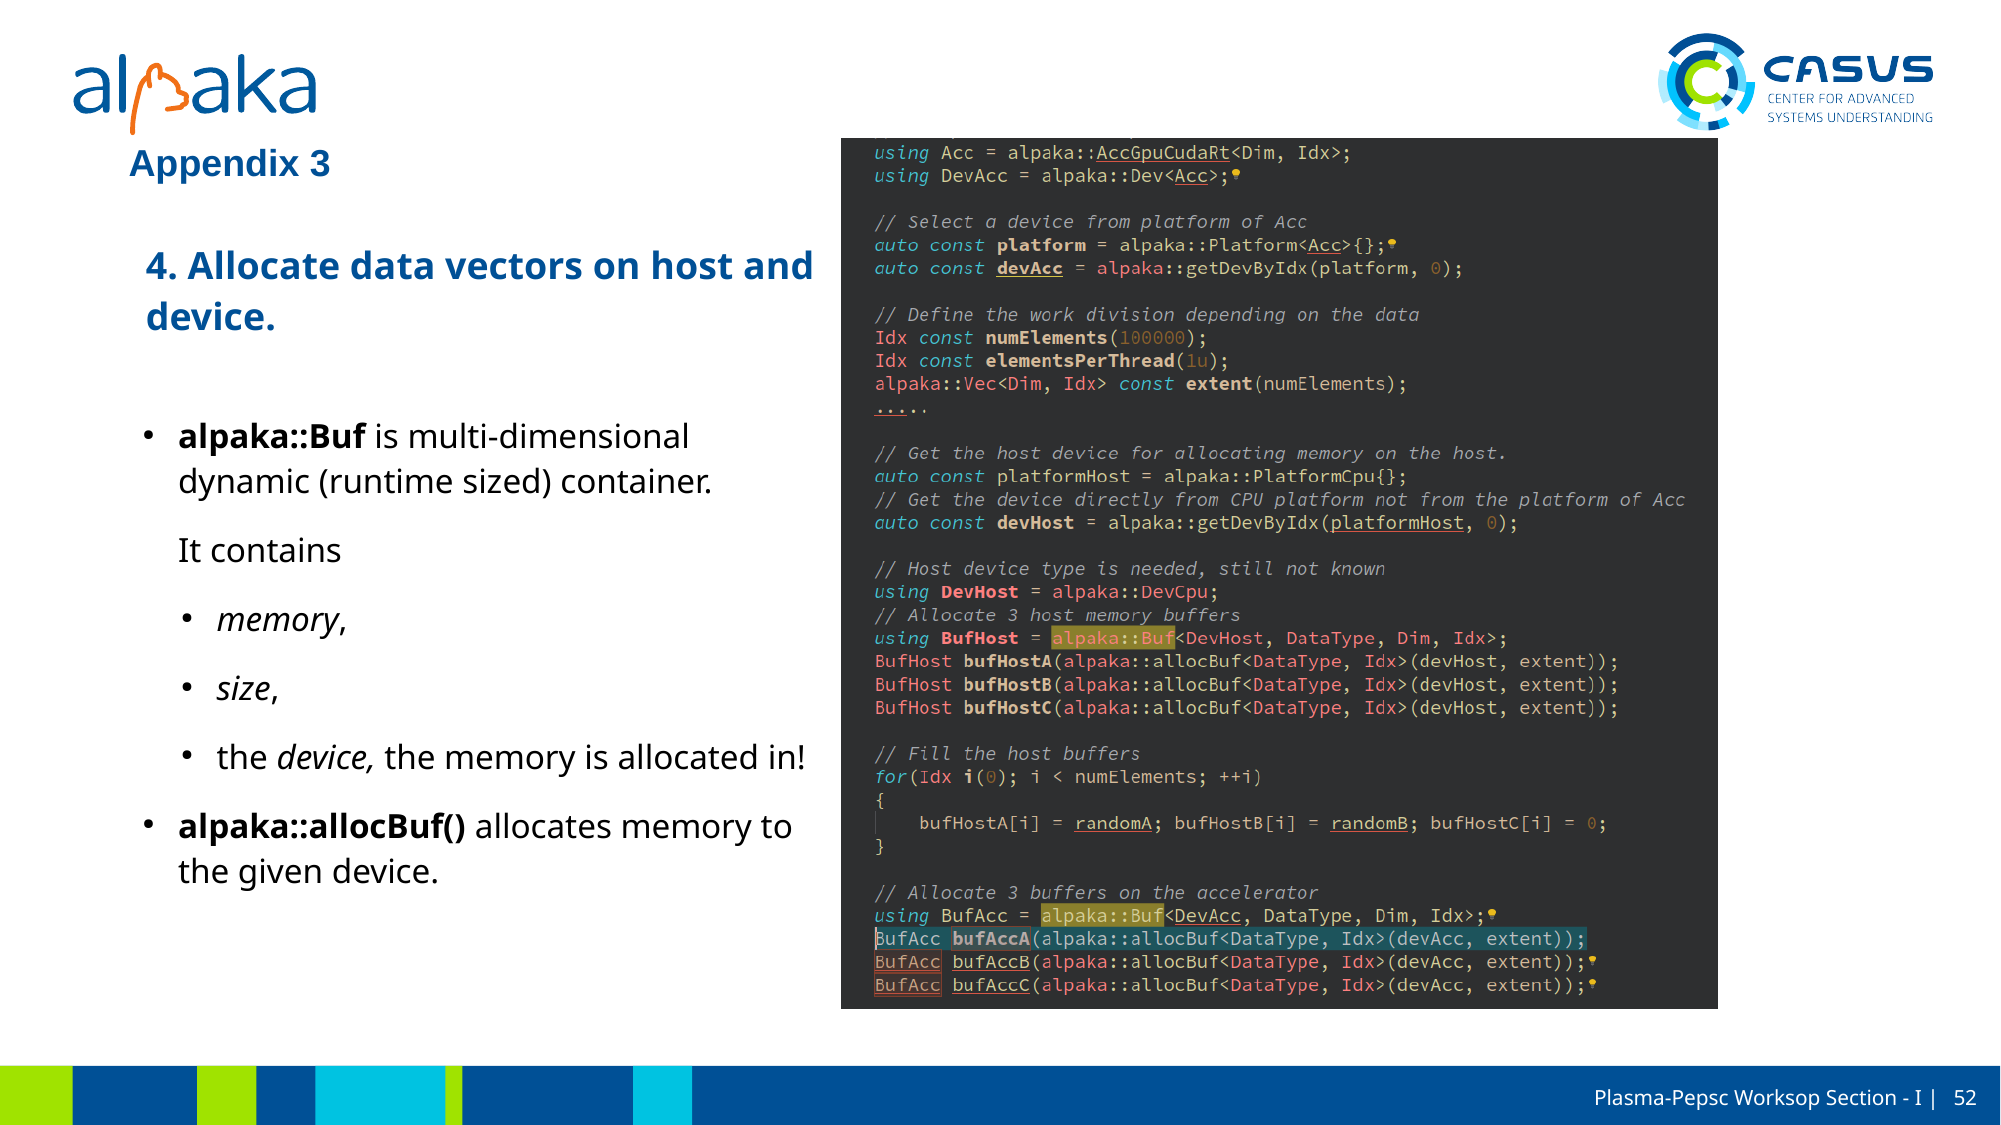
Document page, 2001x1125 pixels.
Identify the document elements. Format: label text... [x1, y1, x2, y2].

picture [72, 53, 317, 136]
text_box Appendix 3 [113, 135, 410, 234]
picture [1658, 33, 1933, 131]
list 4. Allocate data vectors on host and device. alpaka::Buf is multi-dimensional dynamic (runtime sized) container. It contains memory, size, the device, the memory is allocated in! alpaka::allocBuf() allocates memory to the given device. [142, 239, 821, 948]
picture [841, 138, 1718, 1010]
